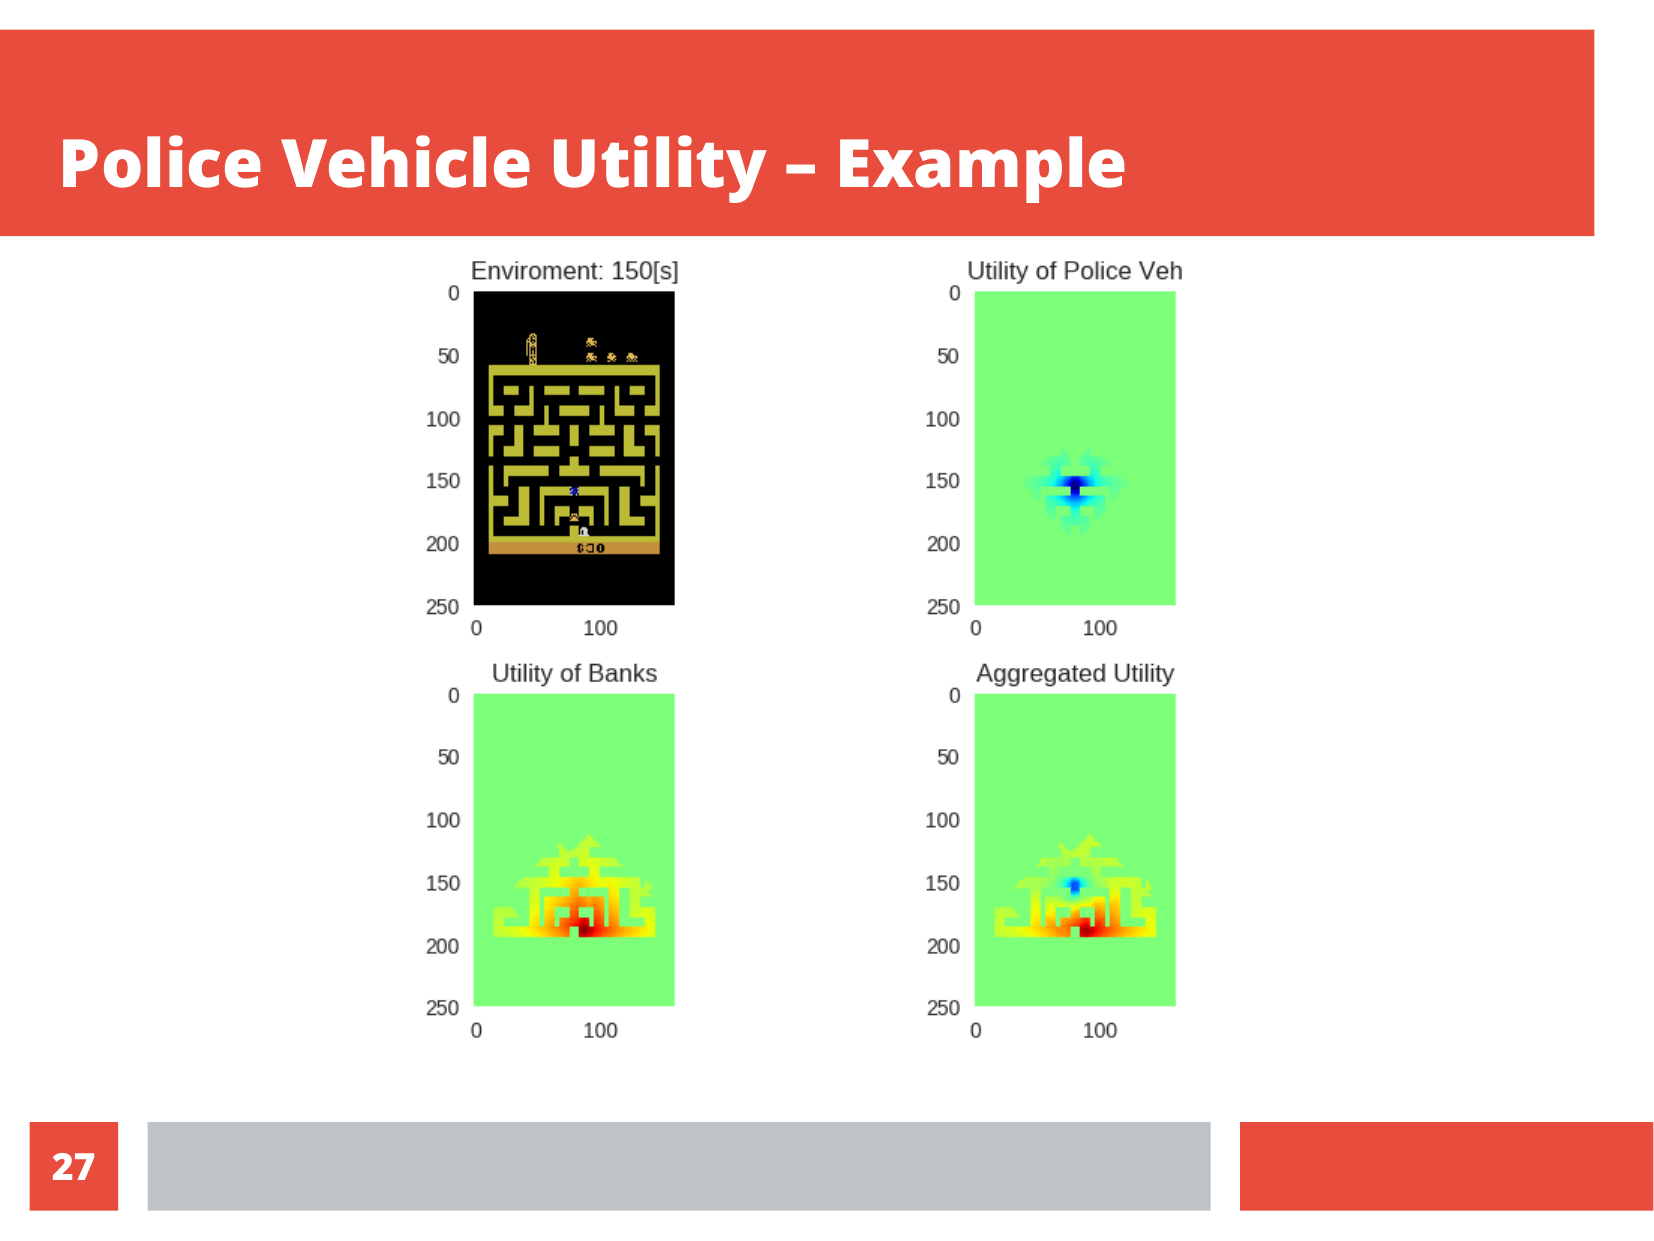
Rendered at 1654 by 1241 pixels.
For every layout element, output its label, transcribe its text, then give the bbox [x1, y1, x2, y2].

picture [225, 239, 1425, 1065]
title Police Vehicle Utility – Example [59, 59, 1595, 207]
